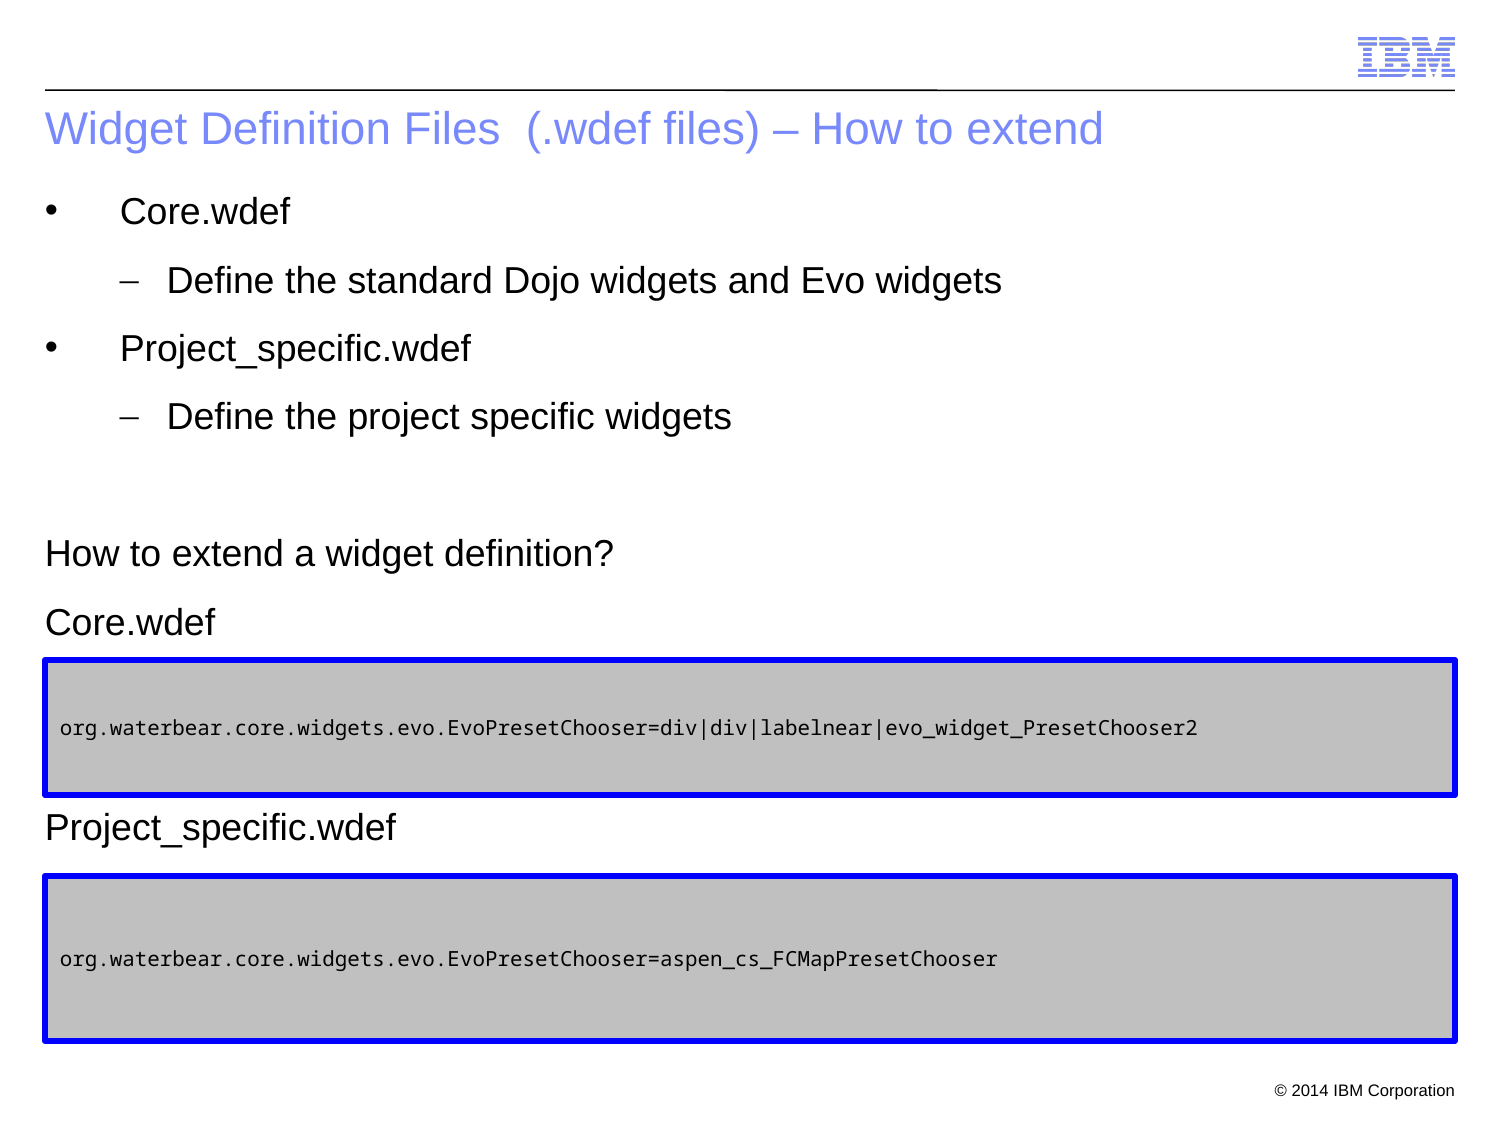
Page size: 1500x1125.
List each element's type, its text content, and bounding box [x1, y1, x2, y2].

title Widget Definition Files (.wdef files) – How to extend [30, 97, 1454, 202]
text_box Core.wdef Define the standard Dojo widgets and Evo widgets Project_specific.wdef Define the project specific widgets How to extend a widget definition? Core.wdef Project_specific.wdef [30, 180, 1351, 1066]
picture [1358, 37, 1455, 77]
text_box org.waterbear.core.widgets.evo.EvoPresetChooser=div|div|labelnear|evo_widget_PresetChooser2 [45, 660, 1456, 796]
text_box org.waterbear.core.widgets.evo.EvoPresetChooser=aspen_cs_FCMapPresetChooser [44, 875, 1455, 1041]
